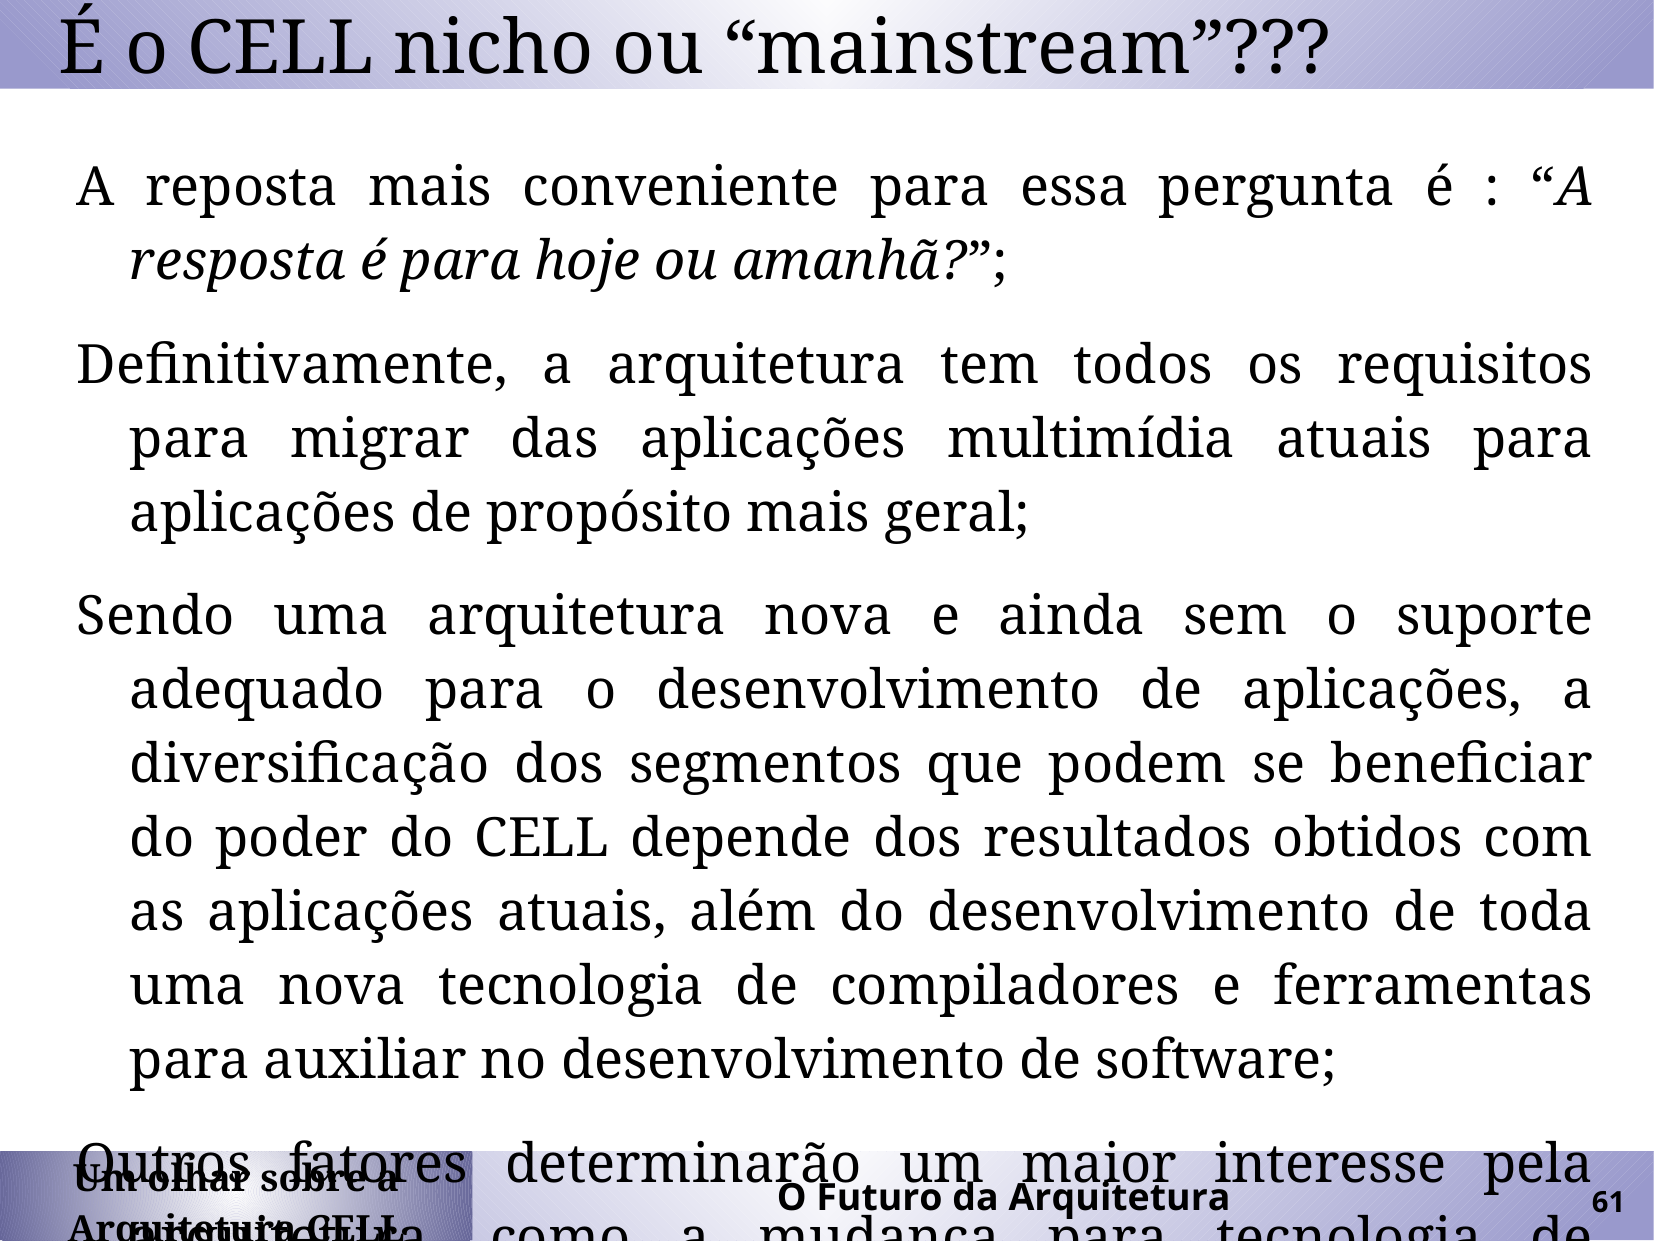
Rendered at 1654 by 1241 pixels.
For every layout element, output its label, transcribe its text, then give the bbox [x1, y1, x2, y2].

list A reposta mais conveniente para essa pergunta é : “A resposta é para hoje ou amanhã?”; Definitivamente, a arquitetura tem todos os requisitos para migrar das aplicações multimídia atuais para aplicações de propósito mais geral; Sendo uma arquitetura nova e ainda sem o suporte adequado para o desenvolvimento de aplicações, a diversificação dos segmentos que podem se beneficiar do poder do CELL depende dos resultados obtidos com as aplicações atuais, além do desenvolvimento de toda uma nova tecnologia de compiladores e ferramentas para auxiliar no desenvolvimento de software; Outros fatores determinarão um maior interesse pela arquitetura, como a mudança para tecnologia de encapsulamento a 45nm, prevista para 2009, que trará uma terceira geração de processadores CELL 40% mais eficientes no cosumo de energia e mais baratos para o consumidor final; [59, 147, 1595, 1105]
text_box O Futuro da Arquitetura [501, 1151, 1506, 1241]
title É o CELL nicho ou “mainstream”??? [59, 6, 1447, 82]
